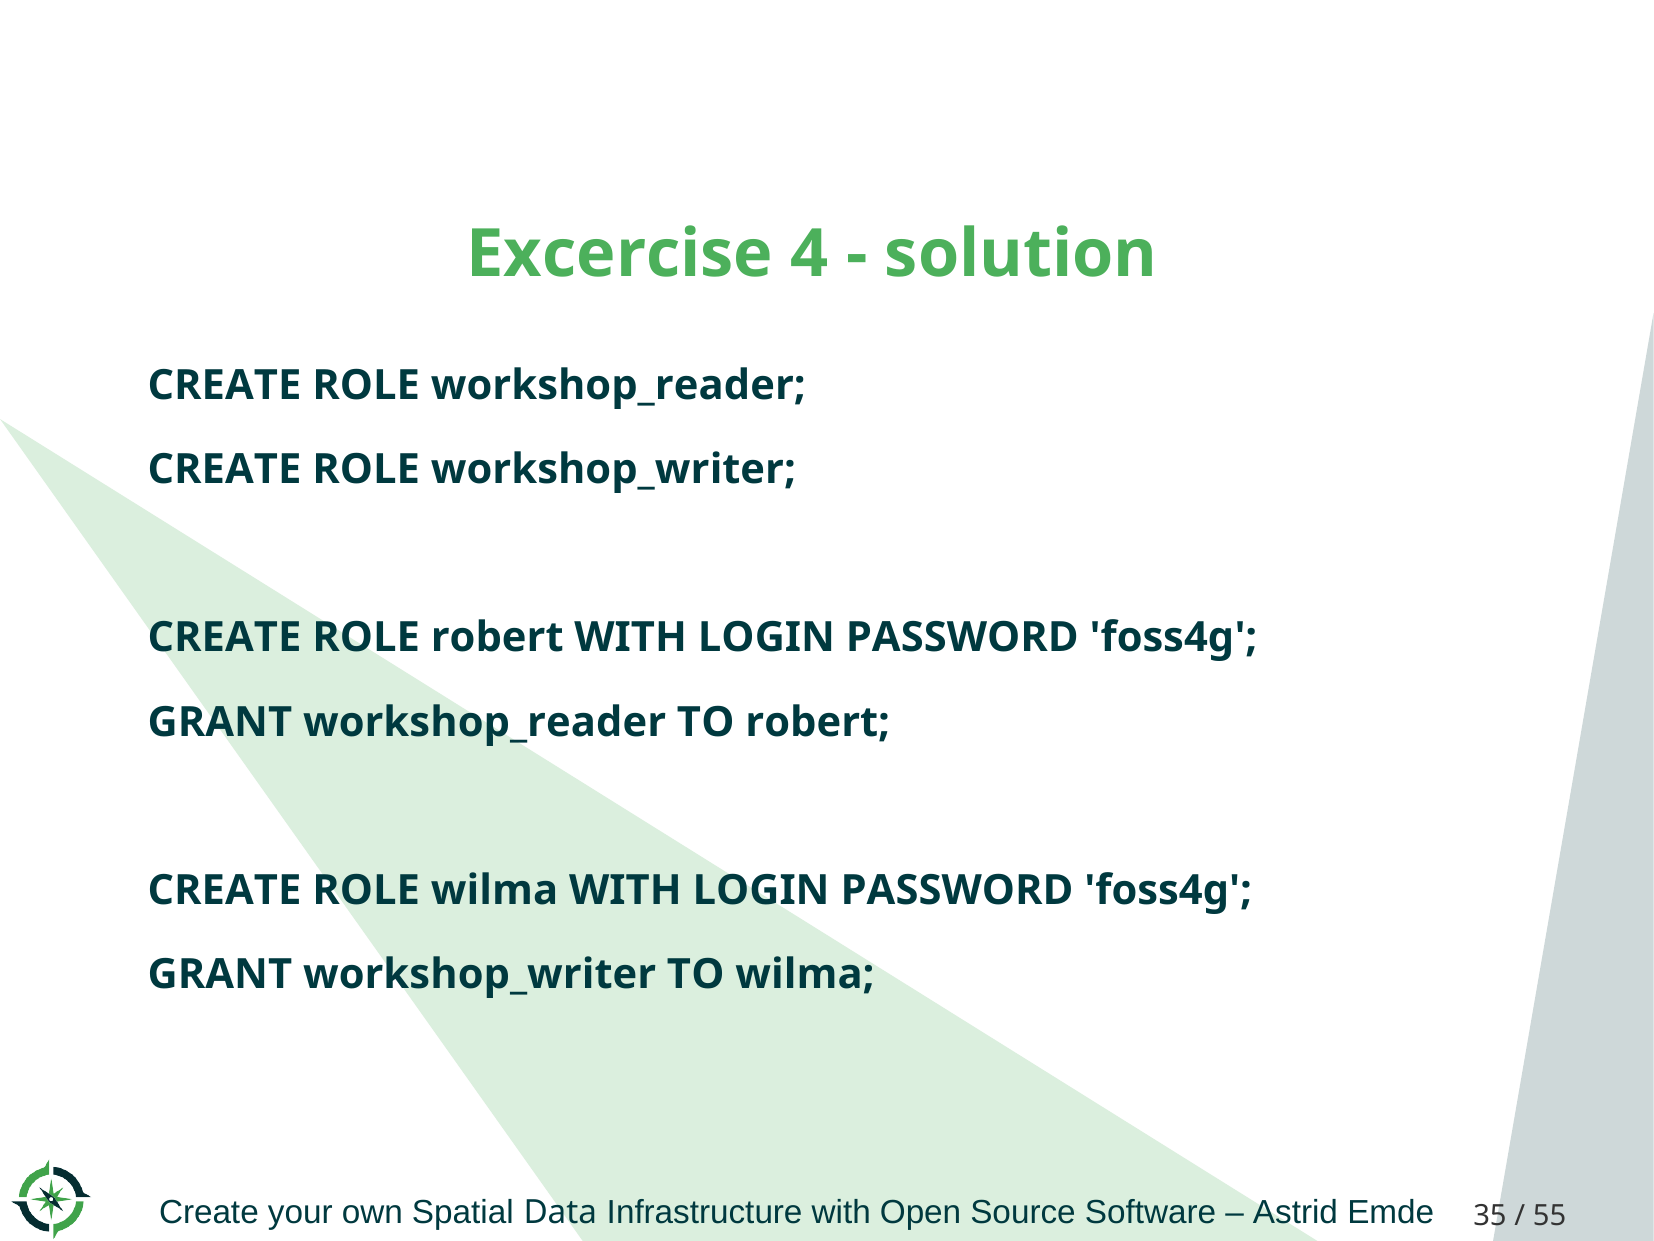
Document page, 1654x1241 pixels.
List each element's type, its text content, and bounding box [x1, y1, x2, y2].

title Excercise 4 - solution [76, 177, 1565, 325]
list CREATE ROLE workshop_reader; CREATE ROLE workshop_writer; CREATE ROLE robert WITH LOGIN PASSWORD 'foss4g'; GRANT workshop_reader TO robert; CREATE ROLE wilma WITH LOGIN PASSWORD 'foss4g'; GRANT workshop_writer TO wilma; [76, 354, 1565, 1173]
picture [10, 1158, 92, 1240]
